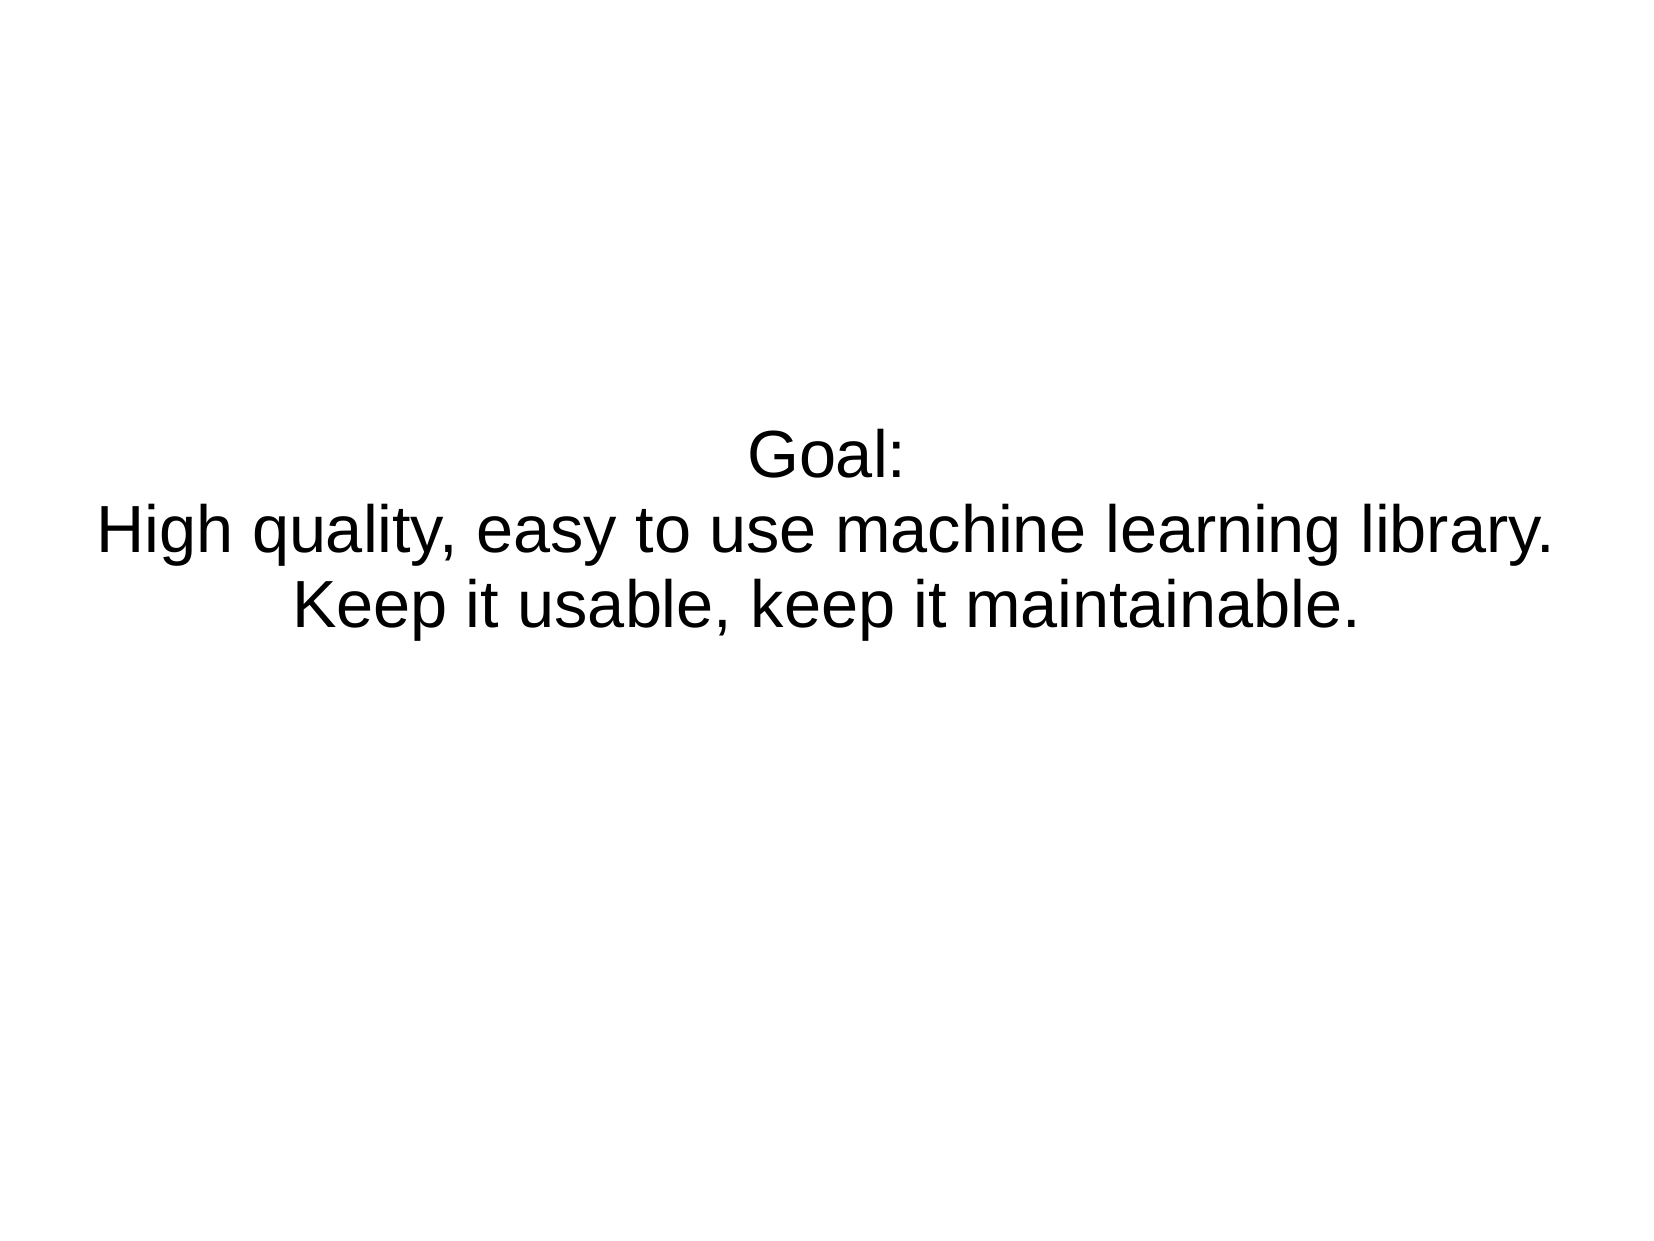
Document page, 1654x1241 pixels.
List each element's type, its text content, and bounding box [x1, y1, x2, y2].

subtitle Goal: High quality, easy to use machine learning library. Keep it usable, keep it maintainable. [82, 49, 1571, 1010]
